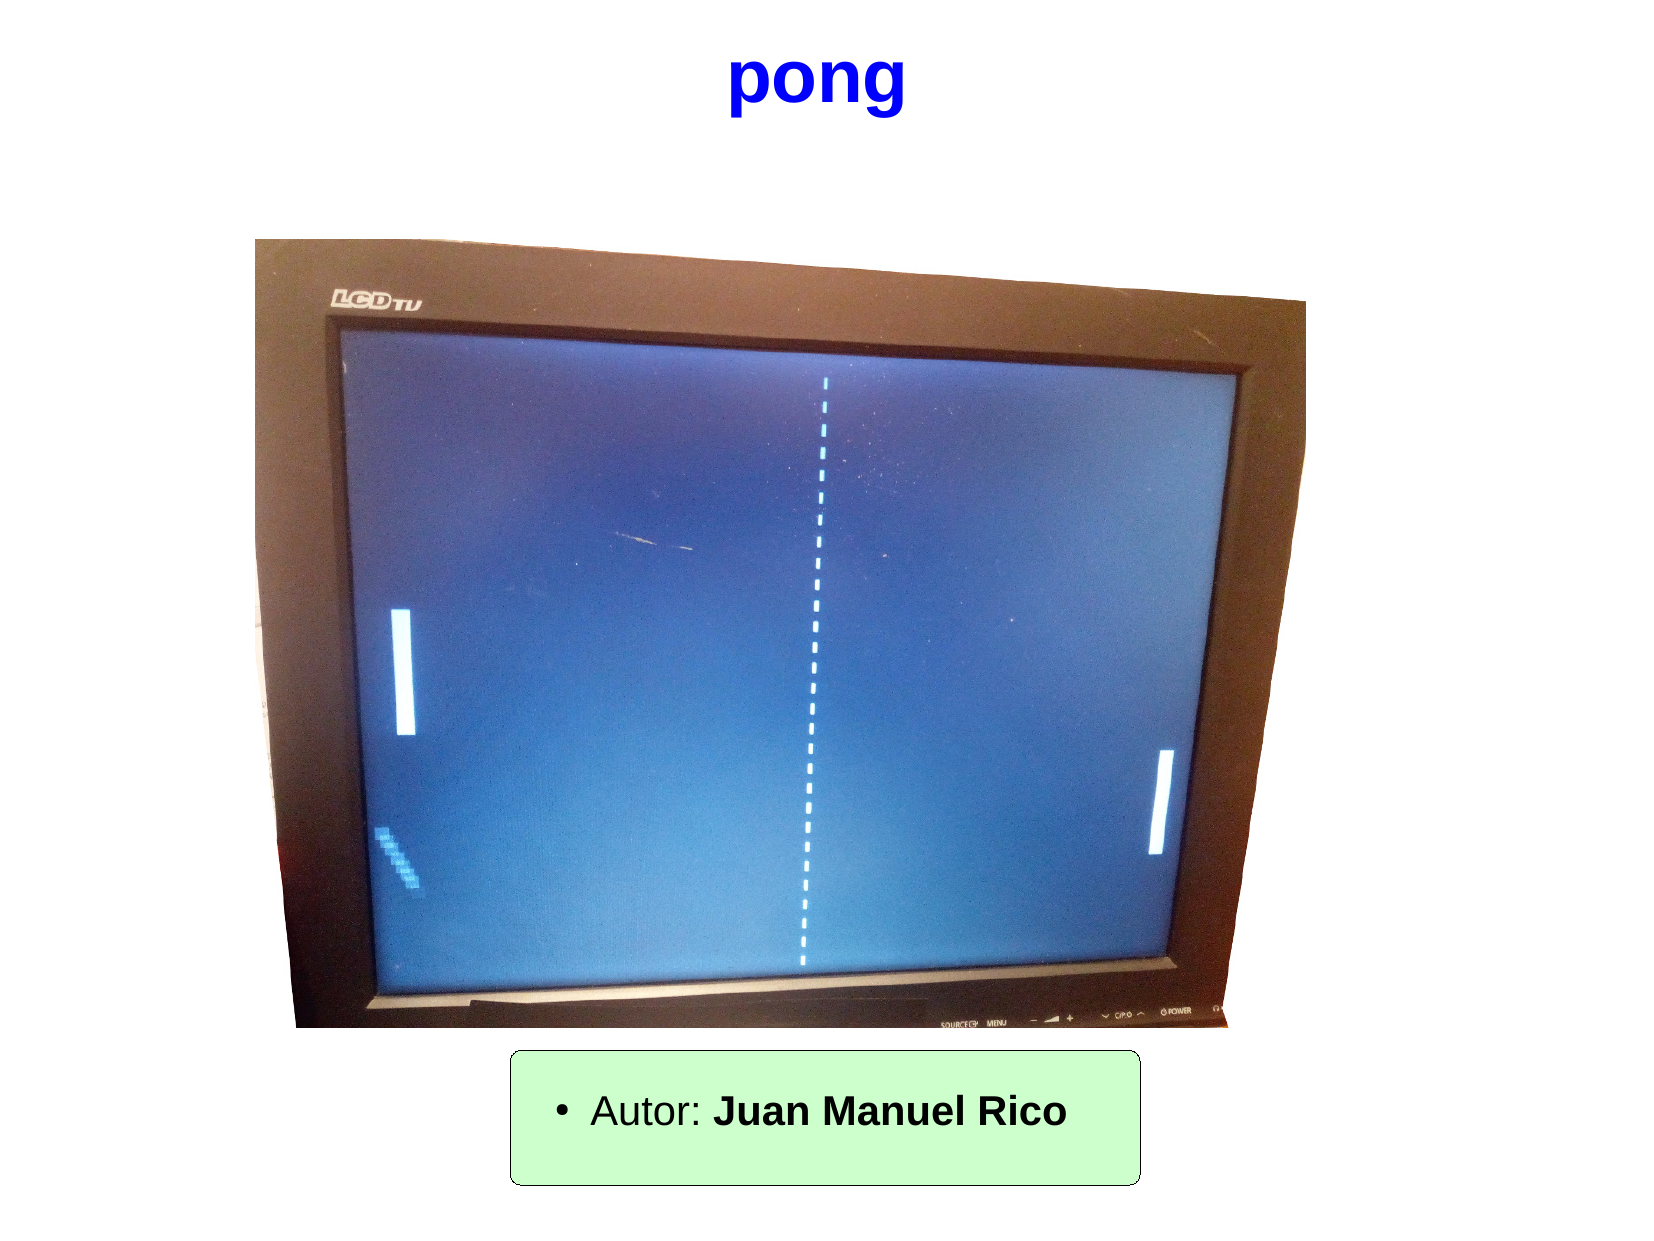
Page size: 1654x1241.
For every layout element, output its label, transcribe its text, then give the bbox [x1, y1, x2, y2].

text_box Autor: Juan Manuel Rico [540, 1080, 1096, 1156]
text_box pong [90, 27, 1546, 164]
text_box [510, 1050, 1141, 1186]
picture [255, 239, 1306, 1028]
